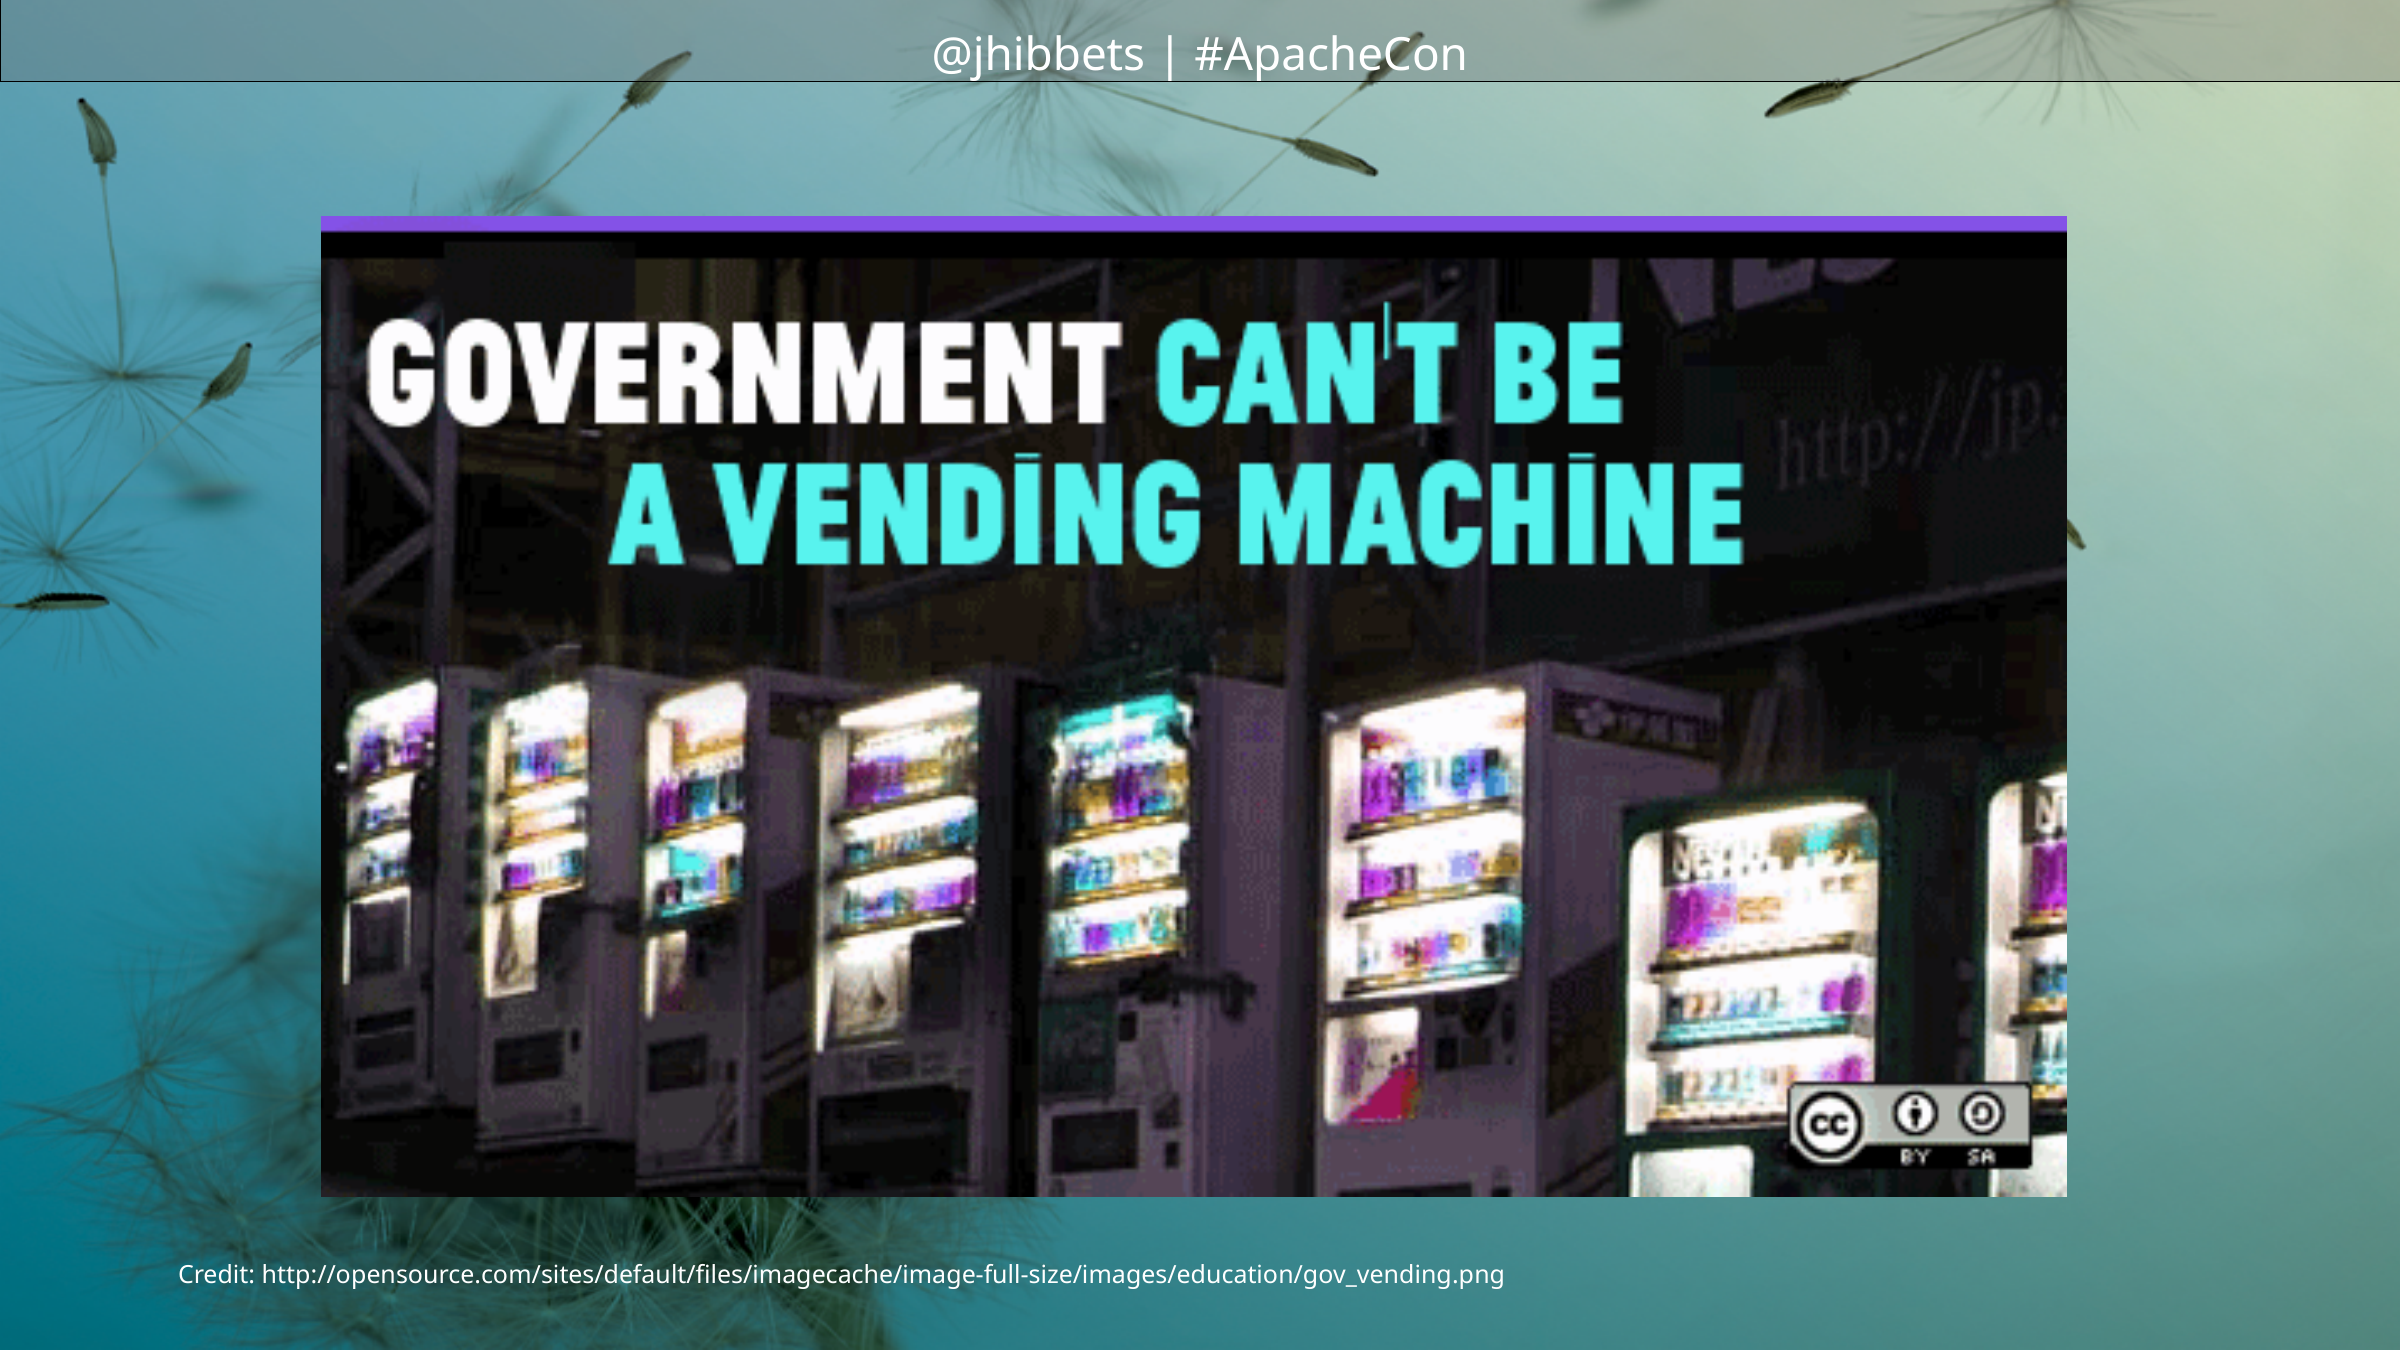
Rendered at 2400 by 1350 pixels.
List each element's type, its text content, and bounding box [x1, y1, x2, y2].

picture [0, 82, 2400, 1350]
text_box Credit: http://opensource.com/sites/default/files/imagecache/image-full-size/images/education/gov_vending.png [163, 1249, 2165, 1297]
